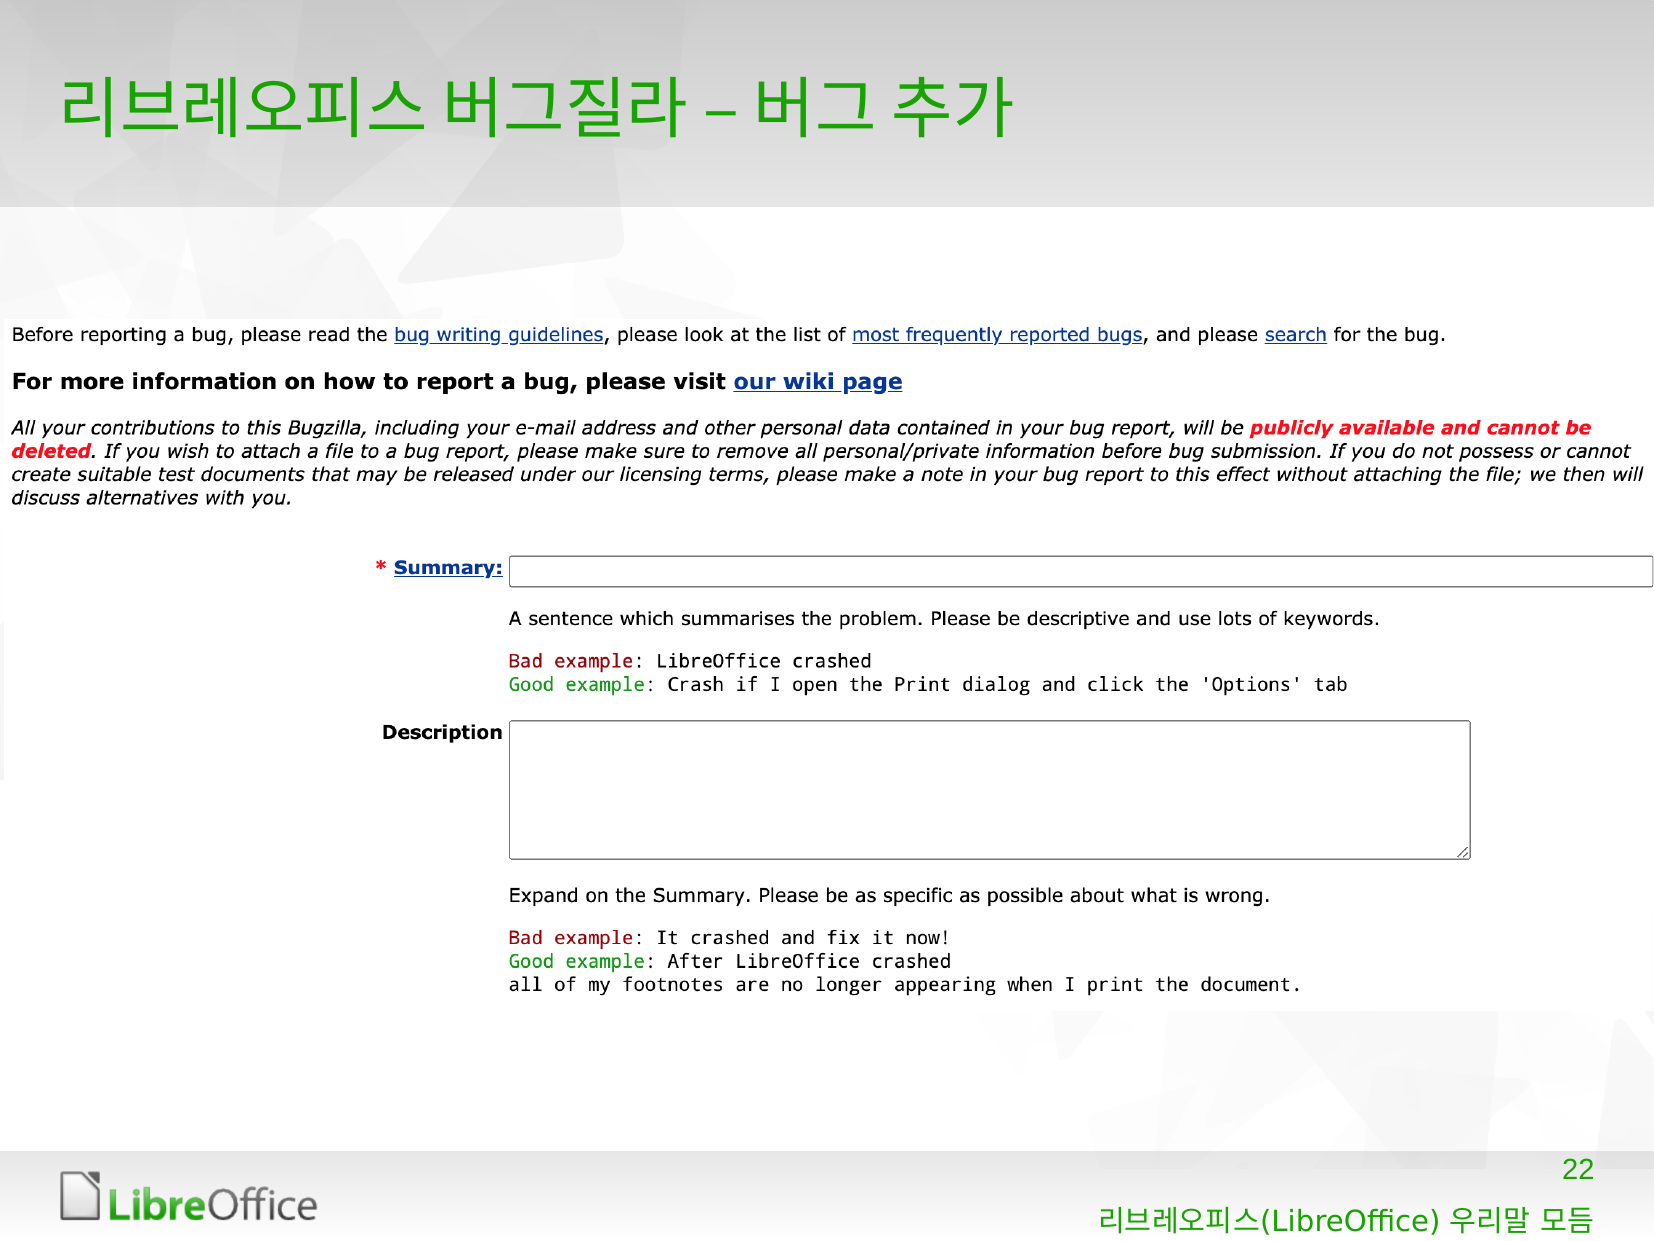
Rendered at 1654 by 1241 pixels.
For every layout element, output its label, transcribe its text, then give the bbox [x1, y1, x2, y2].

title 리브레오피스 버그질라 – 버그 추가 [59, 29, 1595, 178]
picture [0, 0, 1654, 1169]
picture [41, 1152, 337, 1240]
